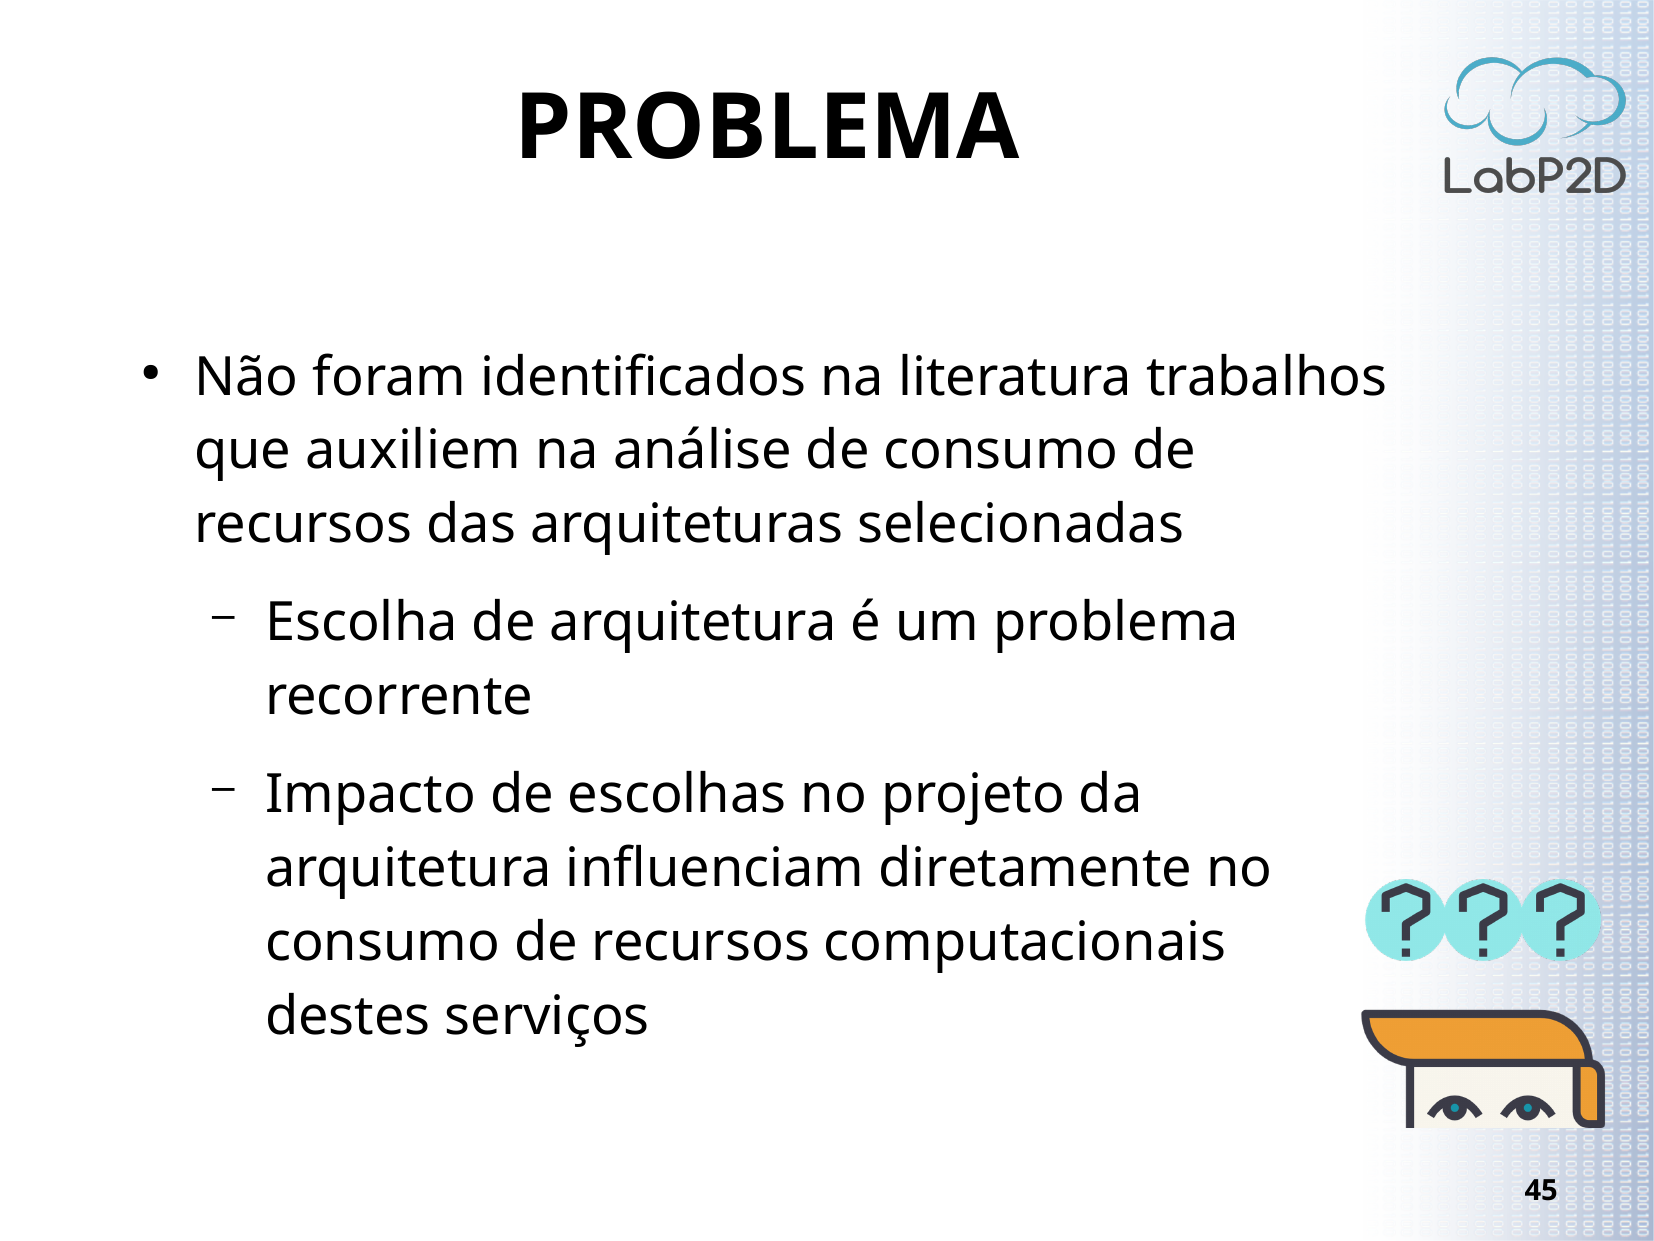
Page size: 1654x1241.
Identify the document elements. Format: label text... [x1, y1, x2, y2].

picture [1247, 1, 1654, 1240]
list Não foram identificados na literatura trabalhos que auxiliem na análise de consumo de recursos das arquiteturas selecionadas Escolha de arquitetura é um problema recorrente Impacto de escolhas no projeto da arquitetura influenciam diretamente no consumo de recursos computacionais destes serviços [123, 271, 1406, 1116]
title PROBLEMA [82, 19, 1453, 227]
